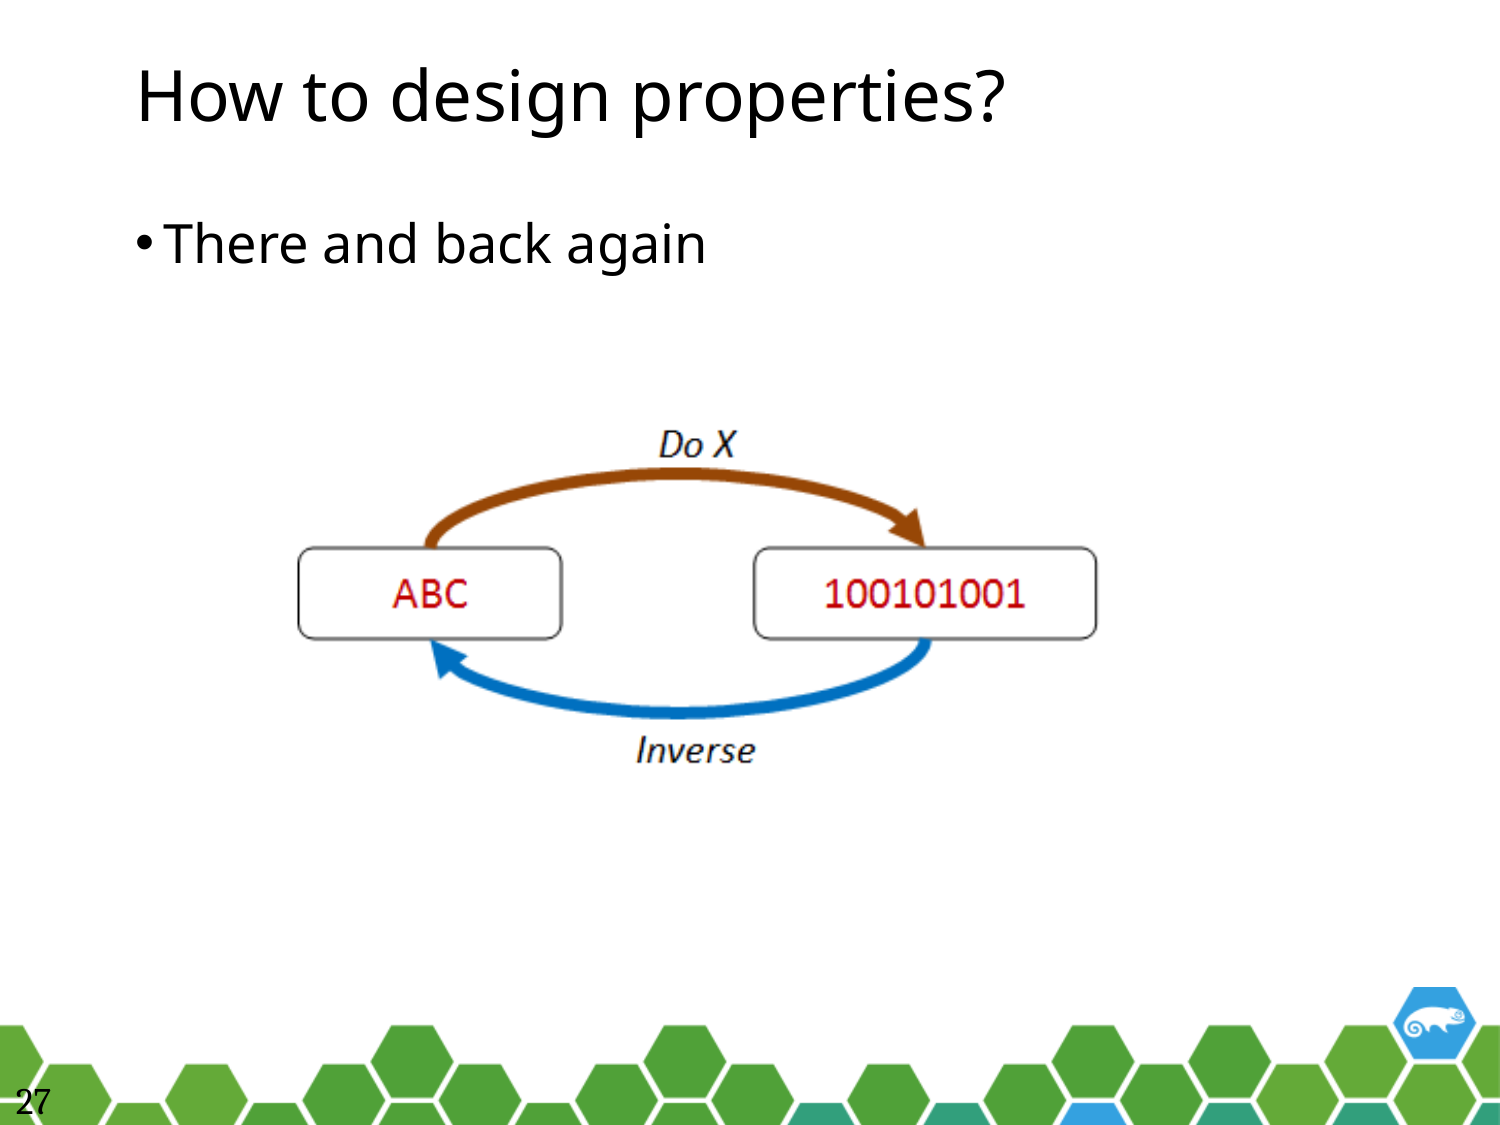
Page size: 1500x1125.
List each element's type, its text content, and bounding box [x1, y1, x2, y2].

text_box How to design properties? [134, 12, 1371, 175]
picture [263, 402, 1151, 786]
text_box There and back again [134, 208, 1371, 862]
picture [0, 987, 1500, 1125]
